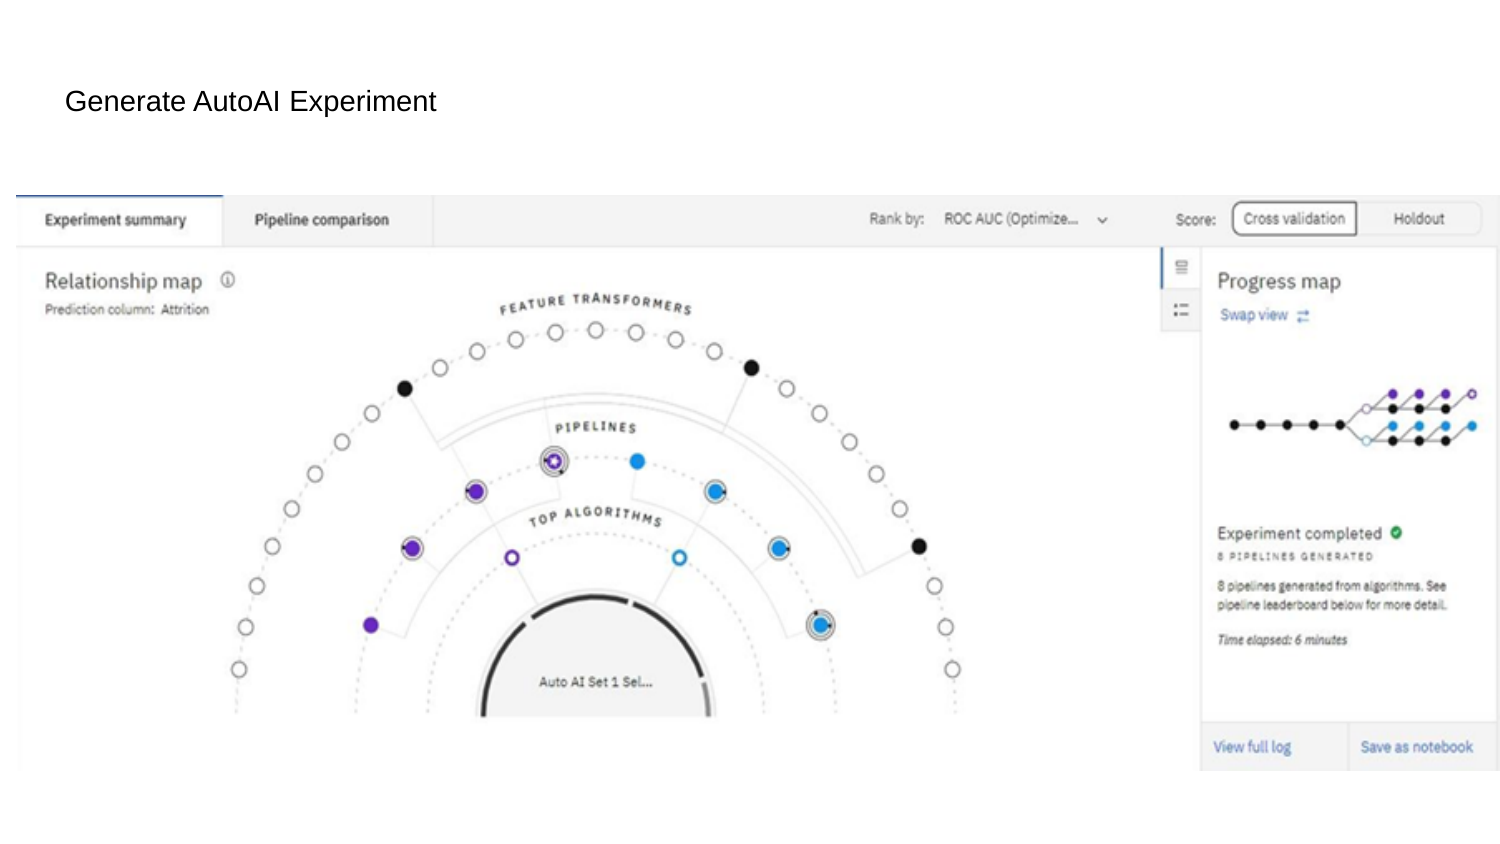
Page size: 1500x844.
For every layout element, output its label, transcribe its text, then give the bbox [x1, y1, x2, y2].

picture [16, 195, 1500, 771]
title Generate AutoAI Experiment [49, 67, 1448, 173]
